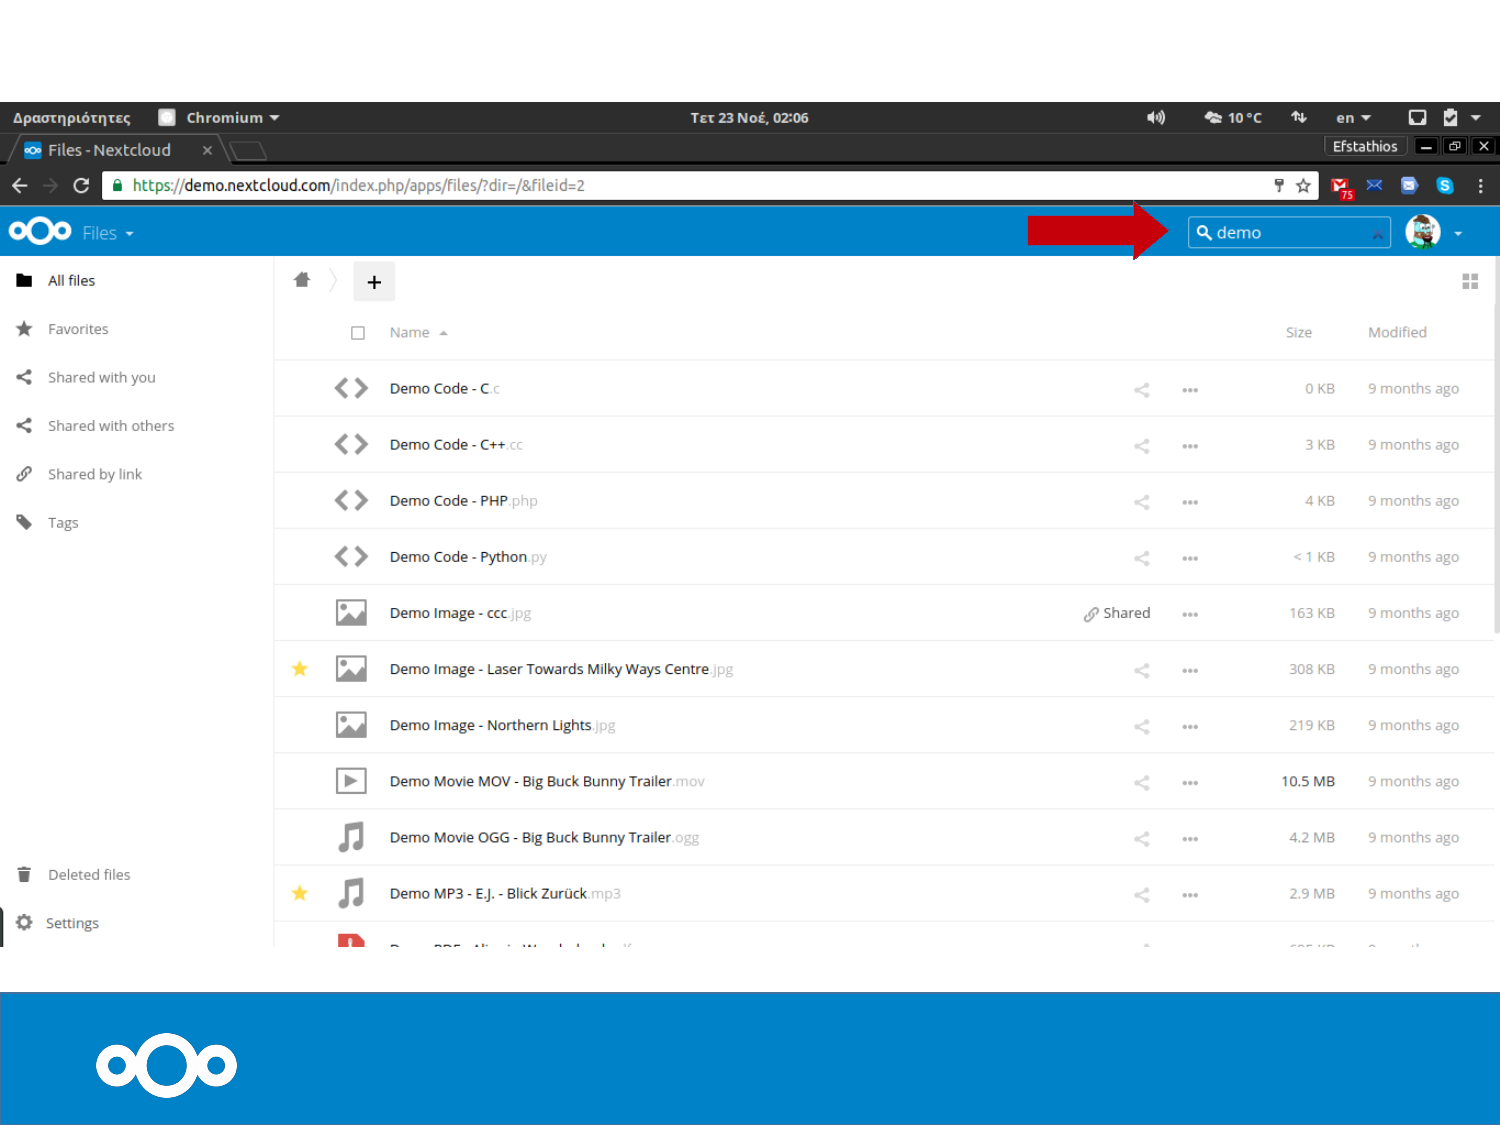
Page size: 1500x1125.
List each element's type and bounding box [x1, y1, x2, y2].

picture [0, 102, 1500, 947]
text_box [1027, 200, 1170, 260]
picture [96, 1033, 237, 1098]
